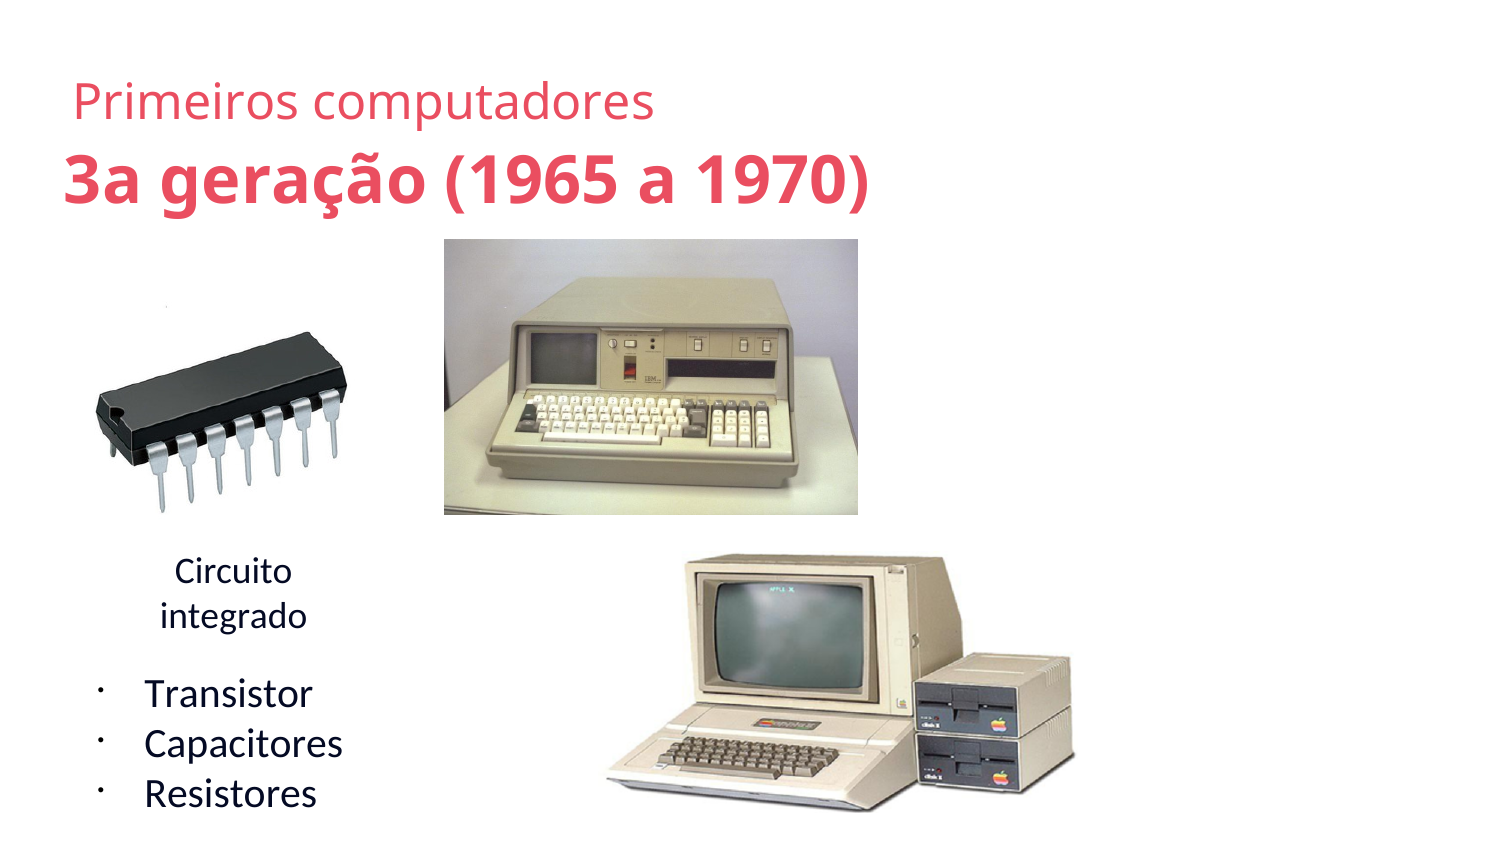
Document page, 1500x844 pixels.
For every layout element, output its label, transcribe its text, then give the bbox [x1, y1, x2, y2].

text_box Transistor Capacitores Resistores [57, 650, 518, 733]
text_box Circuito integrado [57, 530, 385, 614]
text_box 3a geração (1965 a 1970) [48, 101, 944, 240]
picture [444, 239, 858, 515]
picture [80, 294, 362, 524]
picture [598, 551, 1078, 813]
text_box Primeiros computadores [57, 45, 1274, 126]
